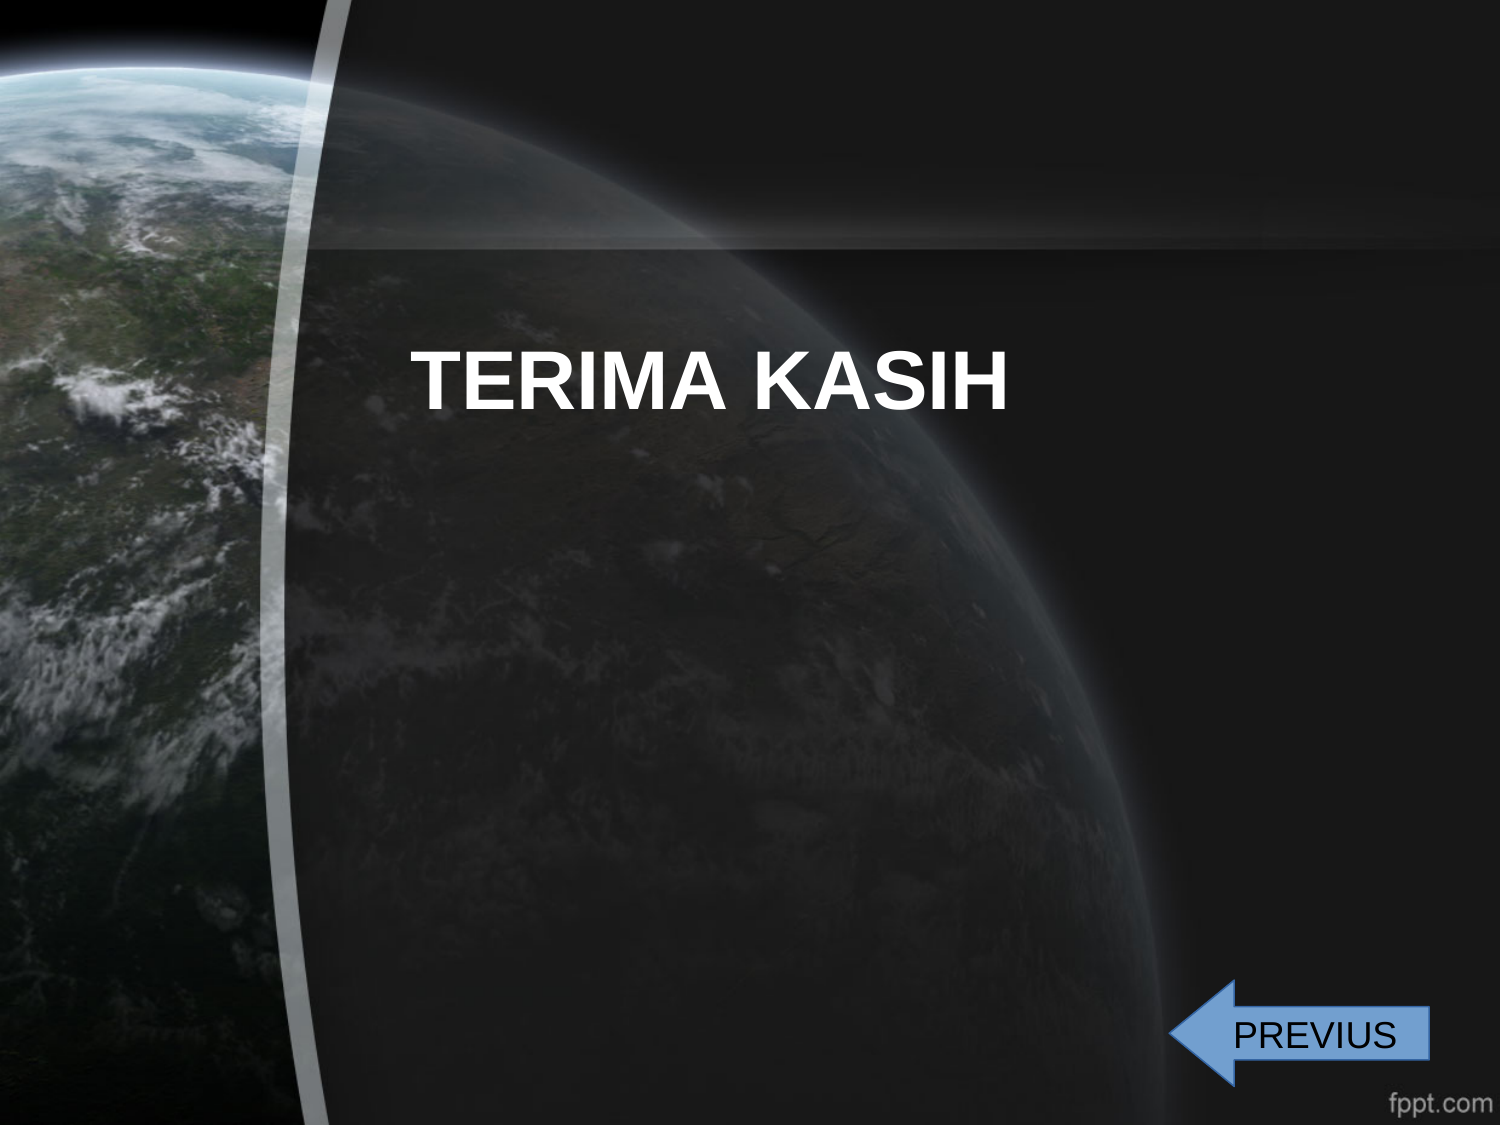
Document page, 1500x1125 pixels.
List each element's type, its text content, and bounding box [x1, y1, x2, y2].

text_box TERIMA KASIH [395, 318, 1152, 434]
picture [0, 0, 1500, 1125]
text_box PREVIUS [1169, 980, 1430, 1087]
